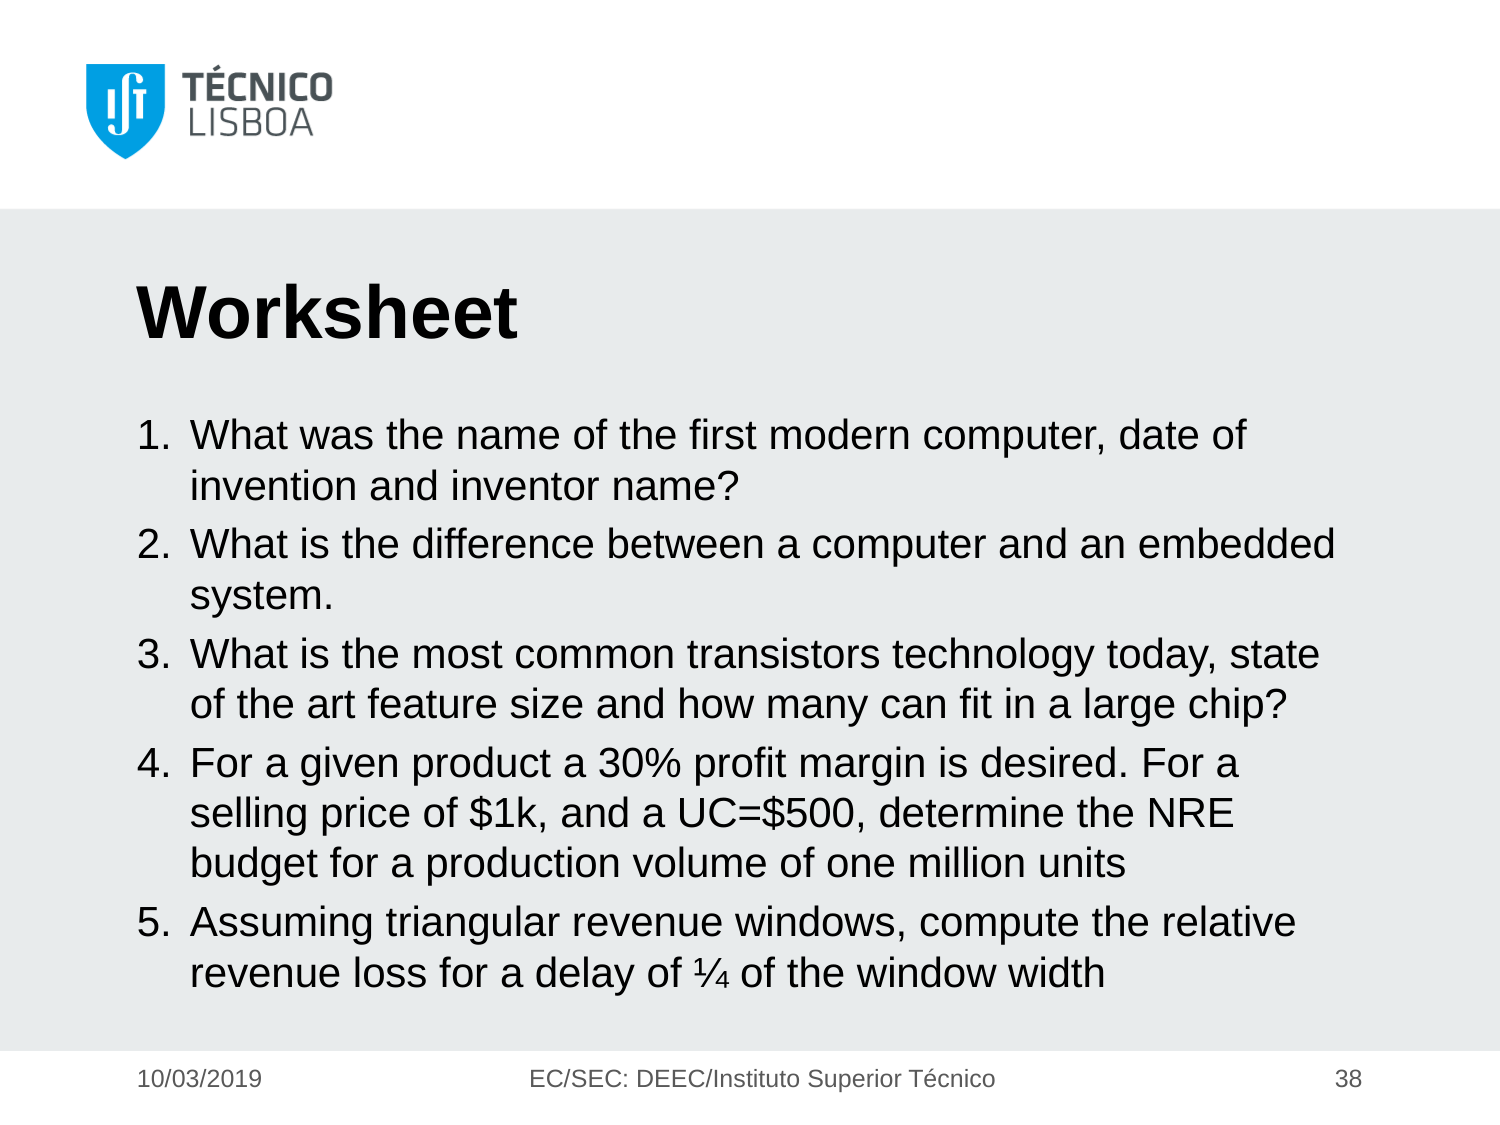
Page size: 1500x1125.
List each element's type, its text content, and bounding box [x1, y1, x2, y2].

list What was the name of the first modern computer, date of invention and inventor name? What is the difference between a computer and an embedded system. What is the most common transistors technology today, state of the art feature size and how many can fit in a large chip? For a given product a 30% profit margin is desired. For a selling price of $1k, and a UC=$500, determine the NRE budget for a production volume of one million units Assuming triangular revenue windows, compute the relative revenue loss for a delay of ¼ of the window width [121, 400, 1378, 1005]
slide_number <number> [1077, 1052, 1378, 1103]
slide_number 10/03/2019 [121, 1052, 425, 1103]
picture [0, 0, 1500, 1125]
title Worksheet [121, 237, 1378, 381]
footer EC/SEC: DEEC/Instituto Superior Técnico [512, 1052, 1021, 1103]
